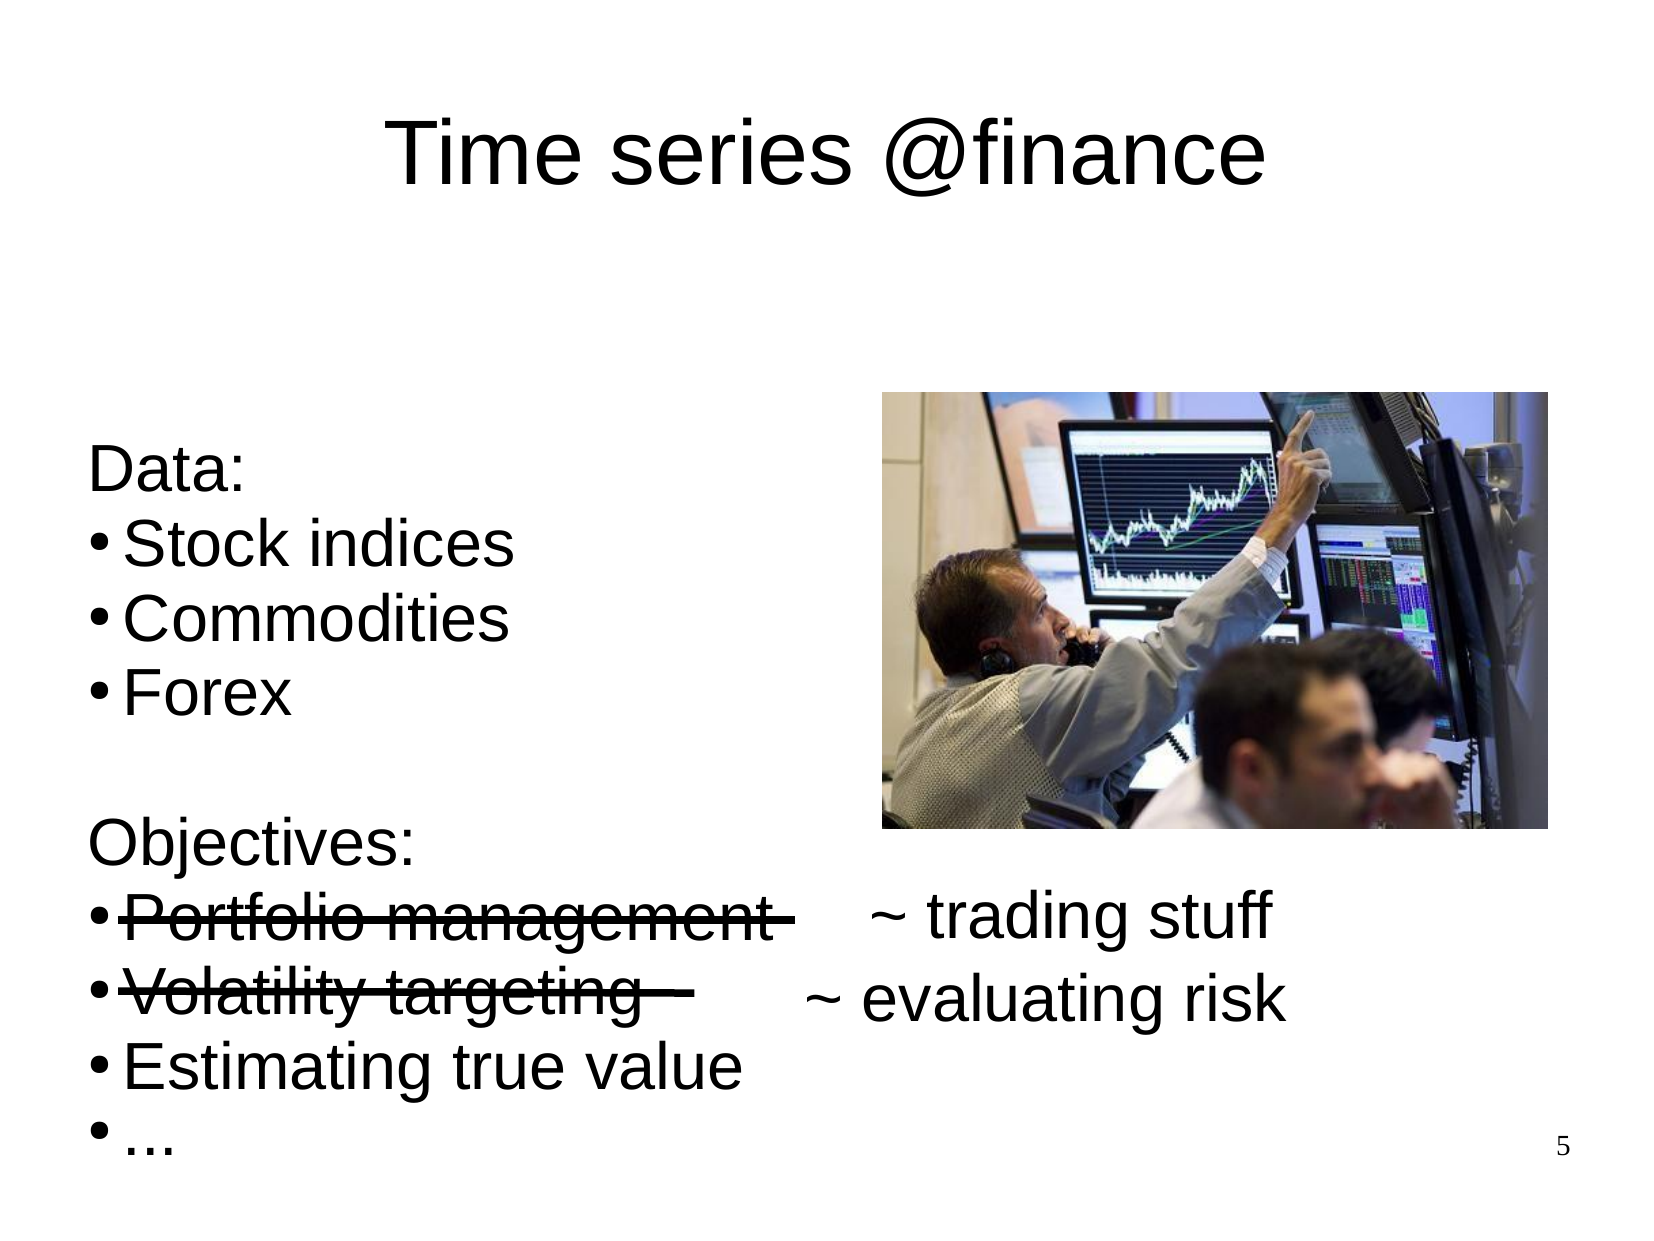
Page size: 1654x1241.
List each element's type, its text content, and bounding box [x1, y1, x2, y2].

title Time series @finance [82, 49, 1571, 257]
text_box Data: Stock indices Commodities Forex Objectives: Portfolio management Volatility targeting Estimating true value [52, 364, 980, 1171]
picture [980, 392, 1548, 829]
text_box ~ trading stuff [783, 870, 1290, 953]
text_box ~ evaluating risk [718, 953, 1305, 1043]
text_box ... [52, 1095, 209, 1171]
